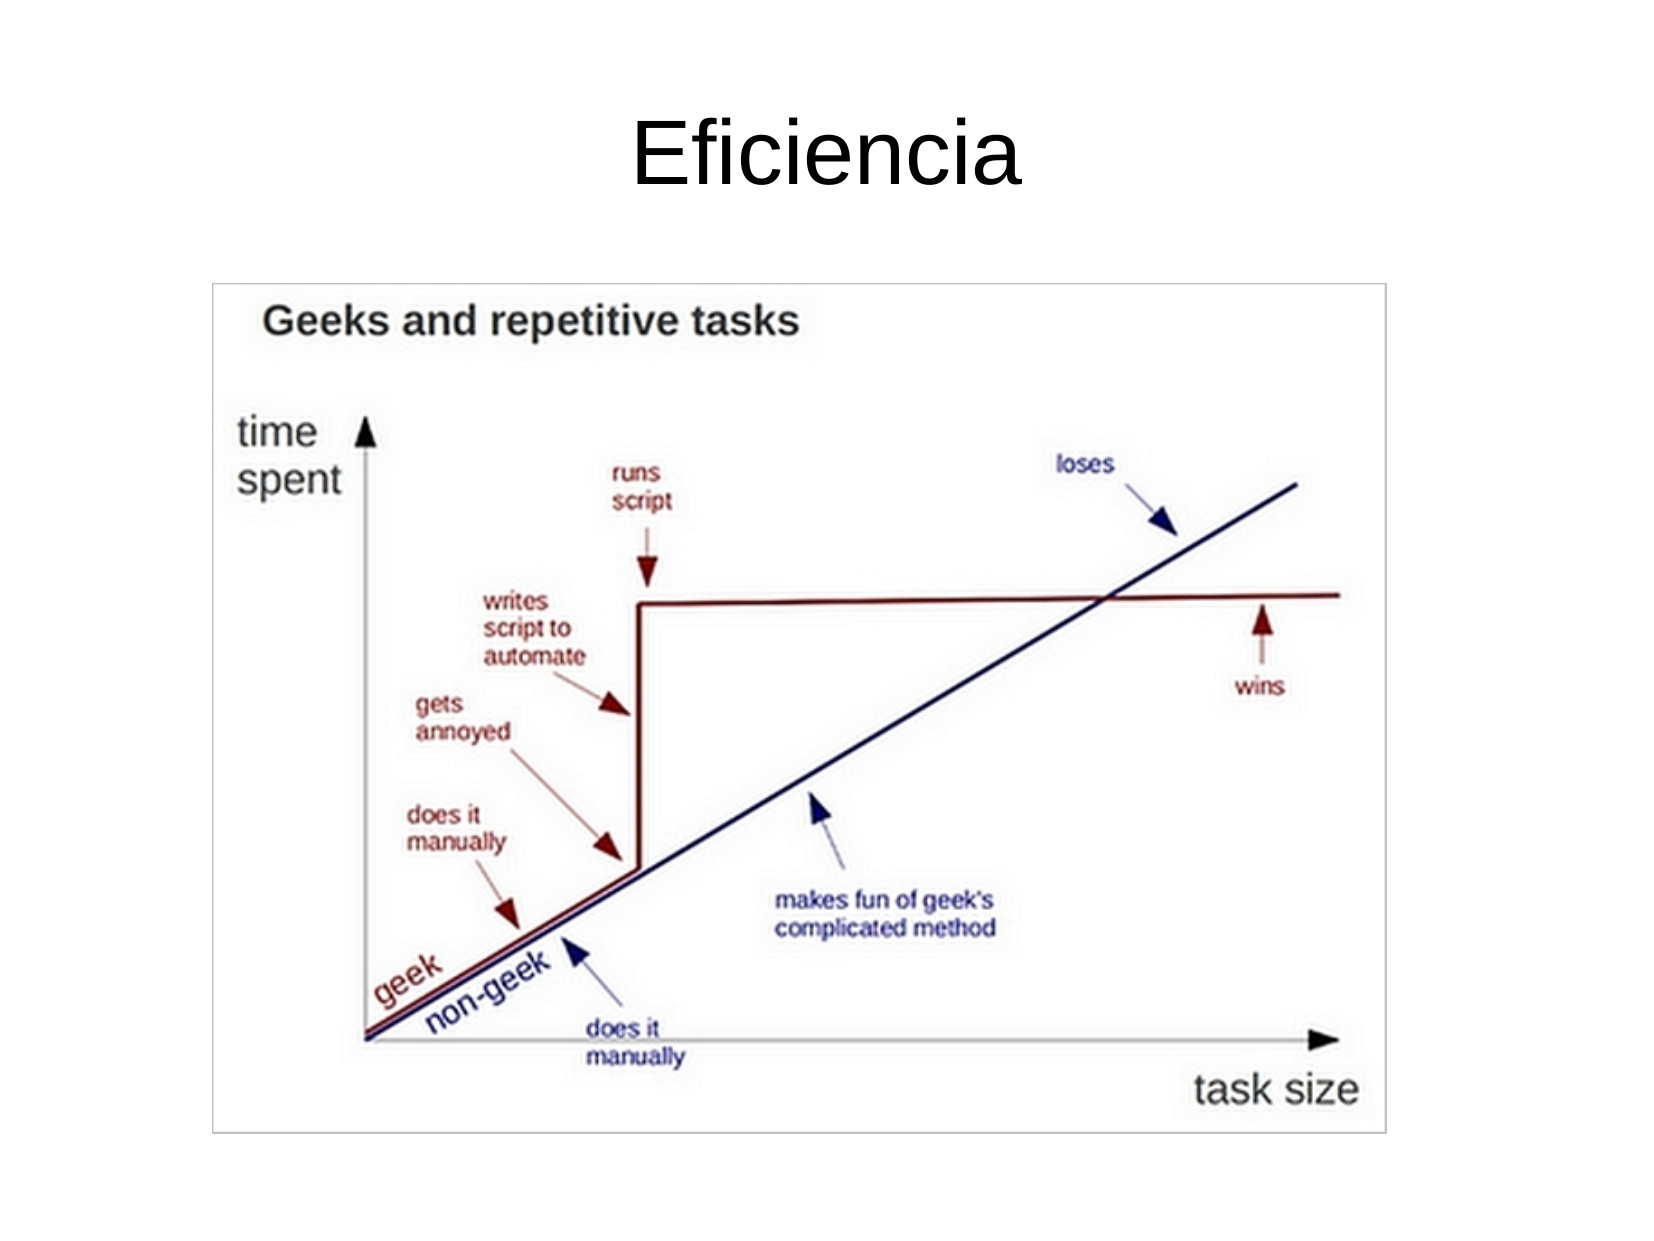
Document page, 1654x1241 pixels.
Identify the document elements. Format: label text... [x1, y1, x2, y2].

title Eficiencia [82, 49, 1571, 257]
picture [212, 283, 1387, 1134]
